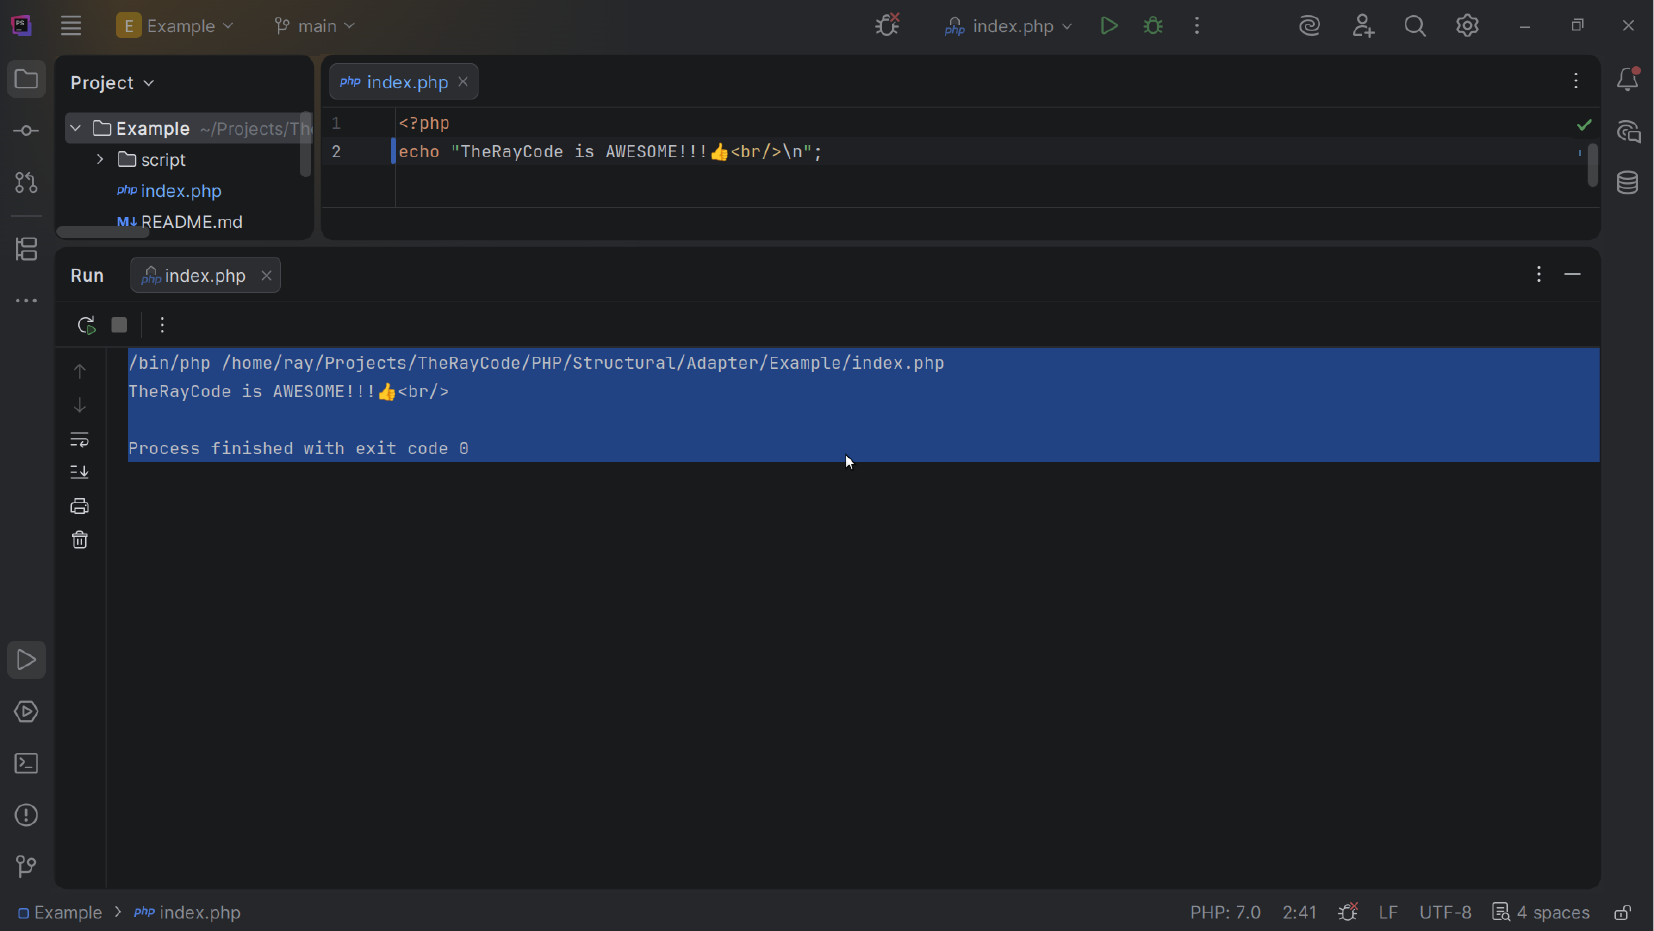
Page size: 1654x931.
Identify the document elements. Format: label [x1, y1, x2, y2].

picture [0, 0, 1654, 931]
text_box [15, 15, 31, 31]
